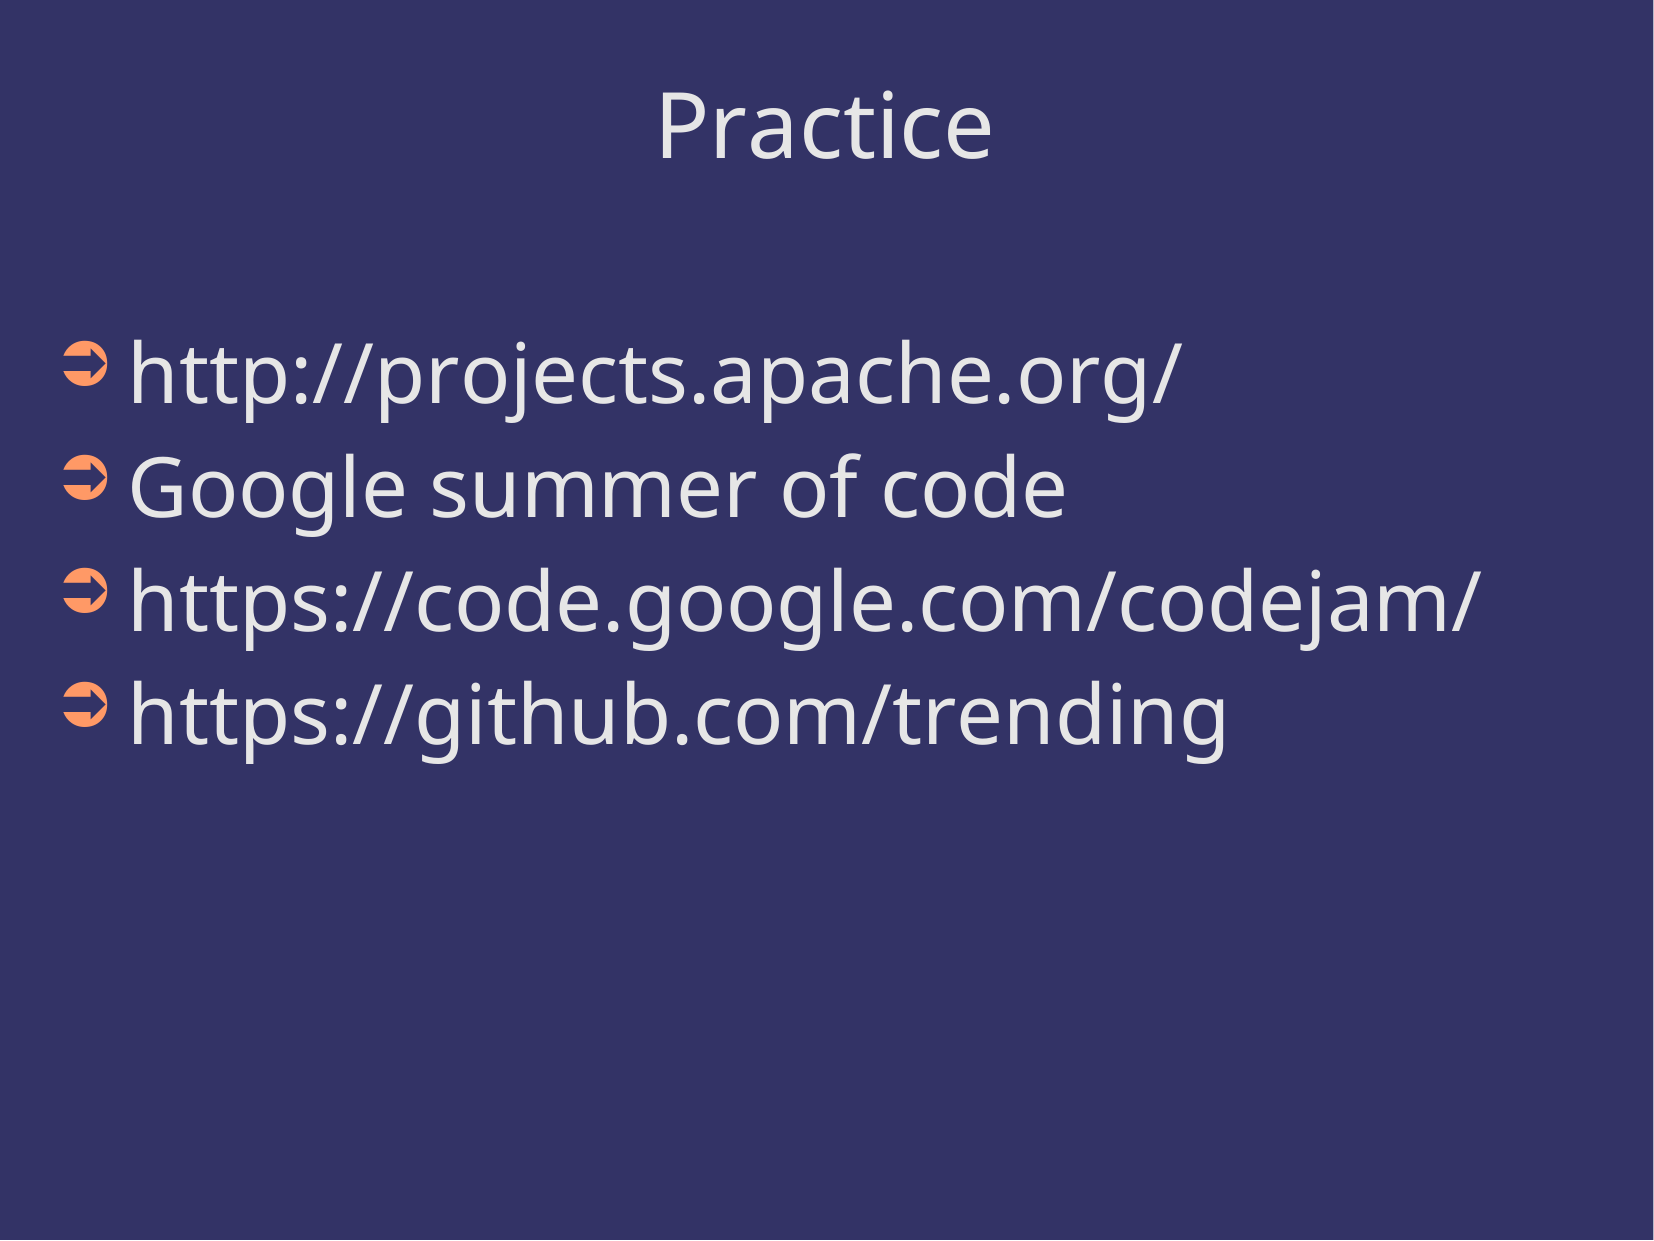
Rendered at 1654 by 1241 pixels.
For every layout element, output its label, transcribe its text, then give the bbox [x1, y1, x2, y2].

title Practice [45, 19, 1606, 227]
list http://projects.apache.org/ Google summer of code https://code.google.com/codejam/ https://github.com/trending [45, 315, 1606, 1035]
